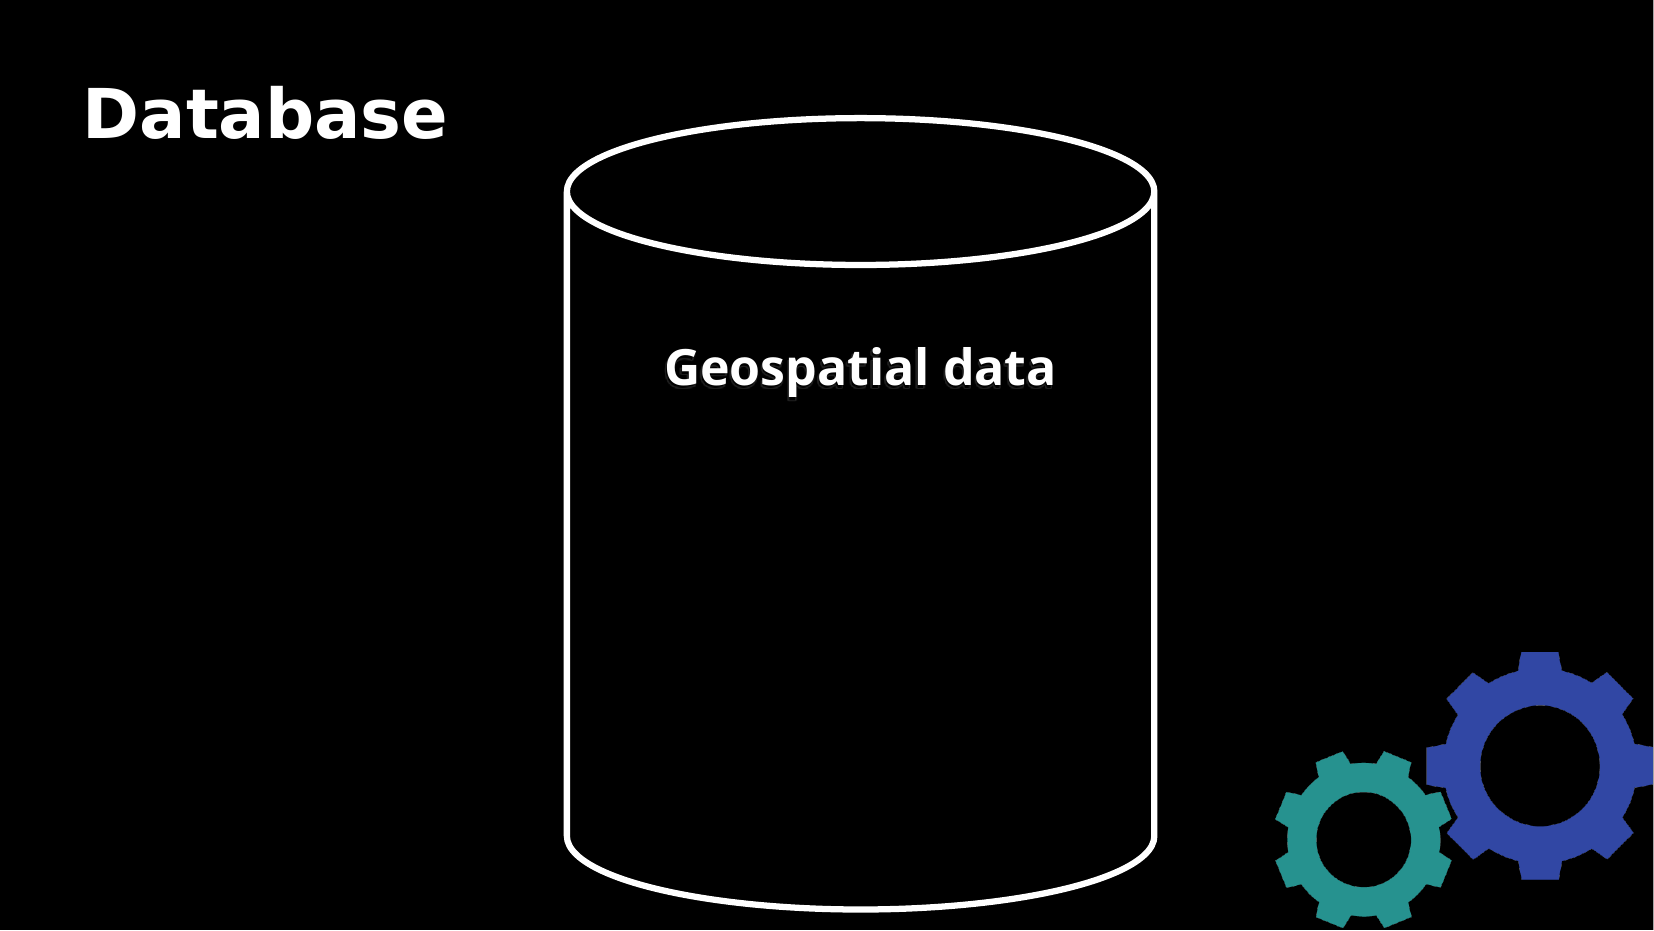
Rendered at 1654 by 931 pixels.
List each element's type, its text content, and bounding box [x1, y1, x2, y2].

title Database [571, 122, 1151, 193]
text_box Geospatial data [566, 320, 1155, 584]
picture [1275, 652, 1653, 928]
title Database [82, 37, 1571, 193]
